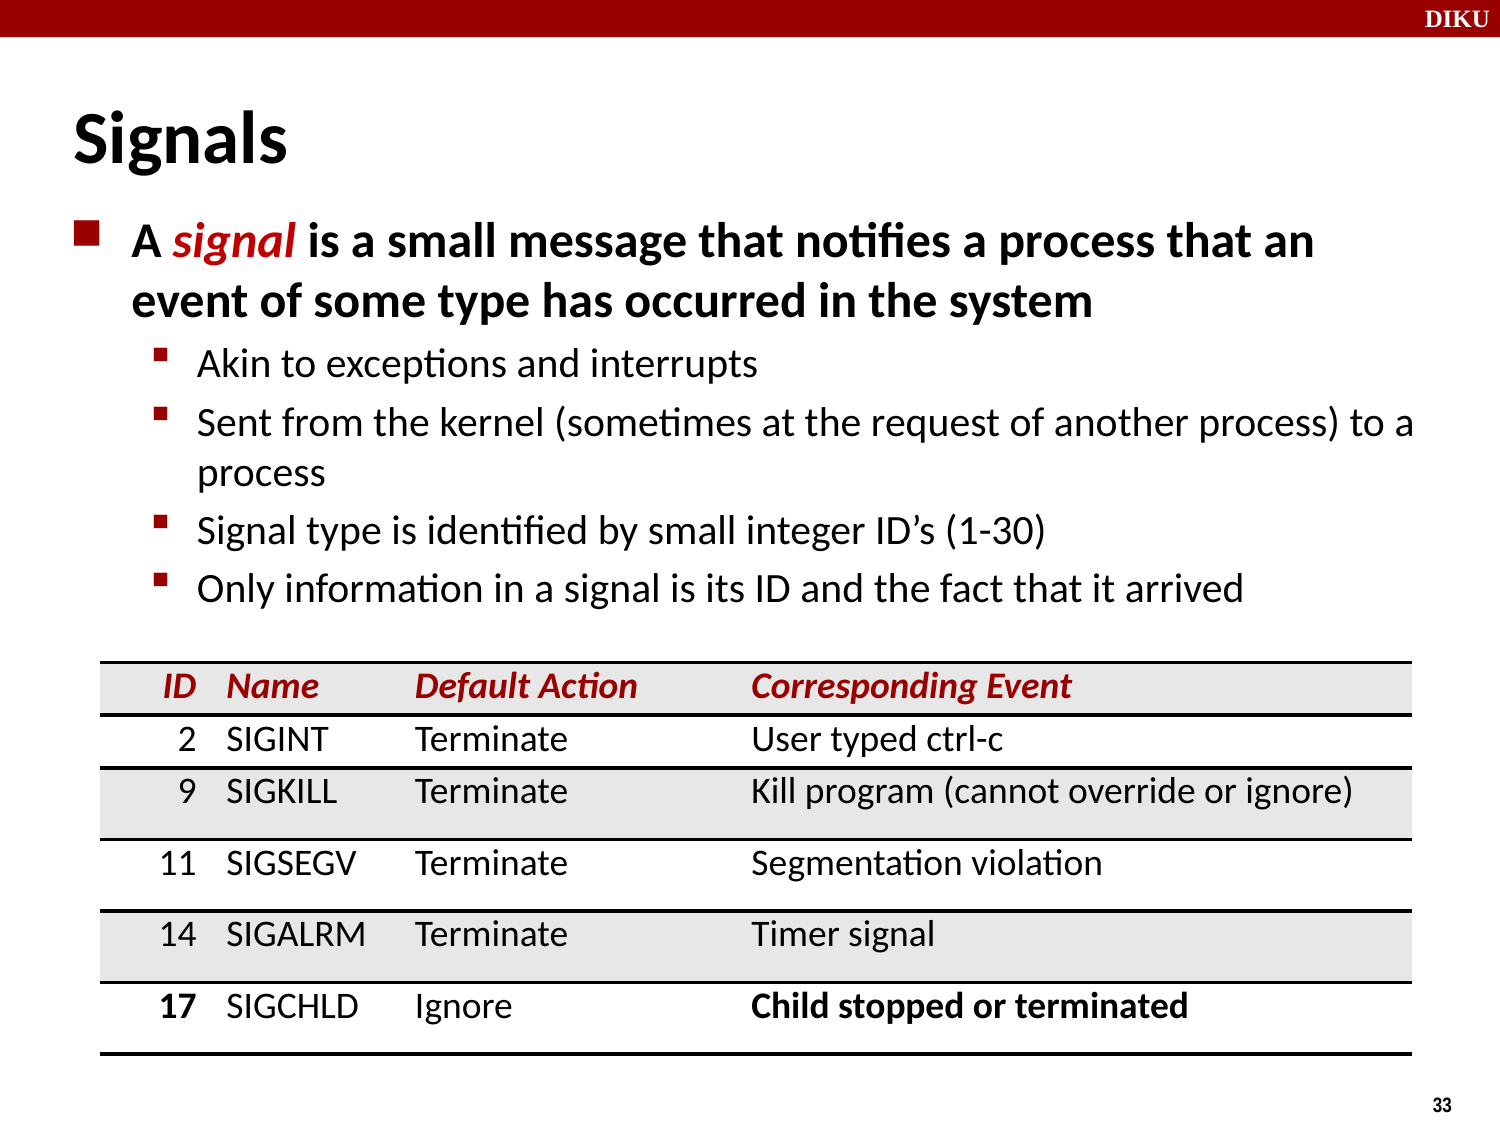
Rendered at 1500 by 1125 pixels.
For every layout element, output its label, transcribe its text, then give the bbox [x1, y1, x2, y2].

table_cell SIGSEGV [211, 841, 400, 909]
table_cell SIGALRM [211, 913, 400, 981]
table_cell Kill program (cannot override or ignore) [737, 770, 1412, 838]
table_cell 14 [100, 913, 211, 981]
text_box A signal is a small message that notifies a process that an event of some type has occurred in the system Akin to exceptions and interrupts Sent from the kernel (sometimes at the request of another process) to a process Signal type is identified by small integer ID’s (1-30) Only information in a signal is its ID and the fact that it arrived [60, 200, 1438, 650]
table_header Name [211, 664, 400, 713]
table_cell Segmentation violation [737, 841, 1412, 909]
table_cell Terminate [400, 717, 737, 766]
table_cell SIGKILL [211, 770, 400, 838]
text_box Signals [58, 71, 1304, 197]
table_cell SIGINT [211, 717, 400, 766]
table_header ID [100, 664, 211, 713]
table_cell Terminate [400, 770, 737, 838]
table_cell 17 [100, 984, 211, 1052]
table_cell Terminate [400, 913, 737, 981]
table_cell Ignore [400, 984, 737, 1052]
table_cell 2 [100, 717, 211, 766]
table_cell SIGCHLD [211, 984, 400, 1052]
table_cell Timer signal [737, 913, 1412, 981]
table_cell 9 [100, 770, 211, 838]
table_header Corresponding Event [737, 664, 1412, 713]
table_cell Child stopped or terminated [737, 984, 1412, 1052]
table_cell Terminate [400, 841, 737, 909]
table_cell User typed ctrl-c [737, 717, 1412, 766]
table_cell 11 [100, 841, 211, 909]
table_header Default Action [400, 664, 737, 713]
